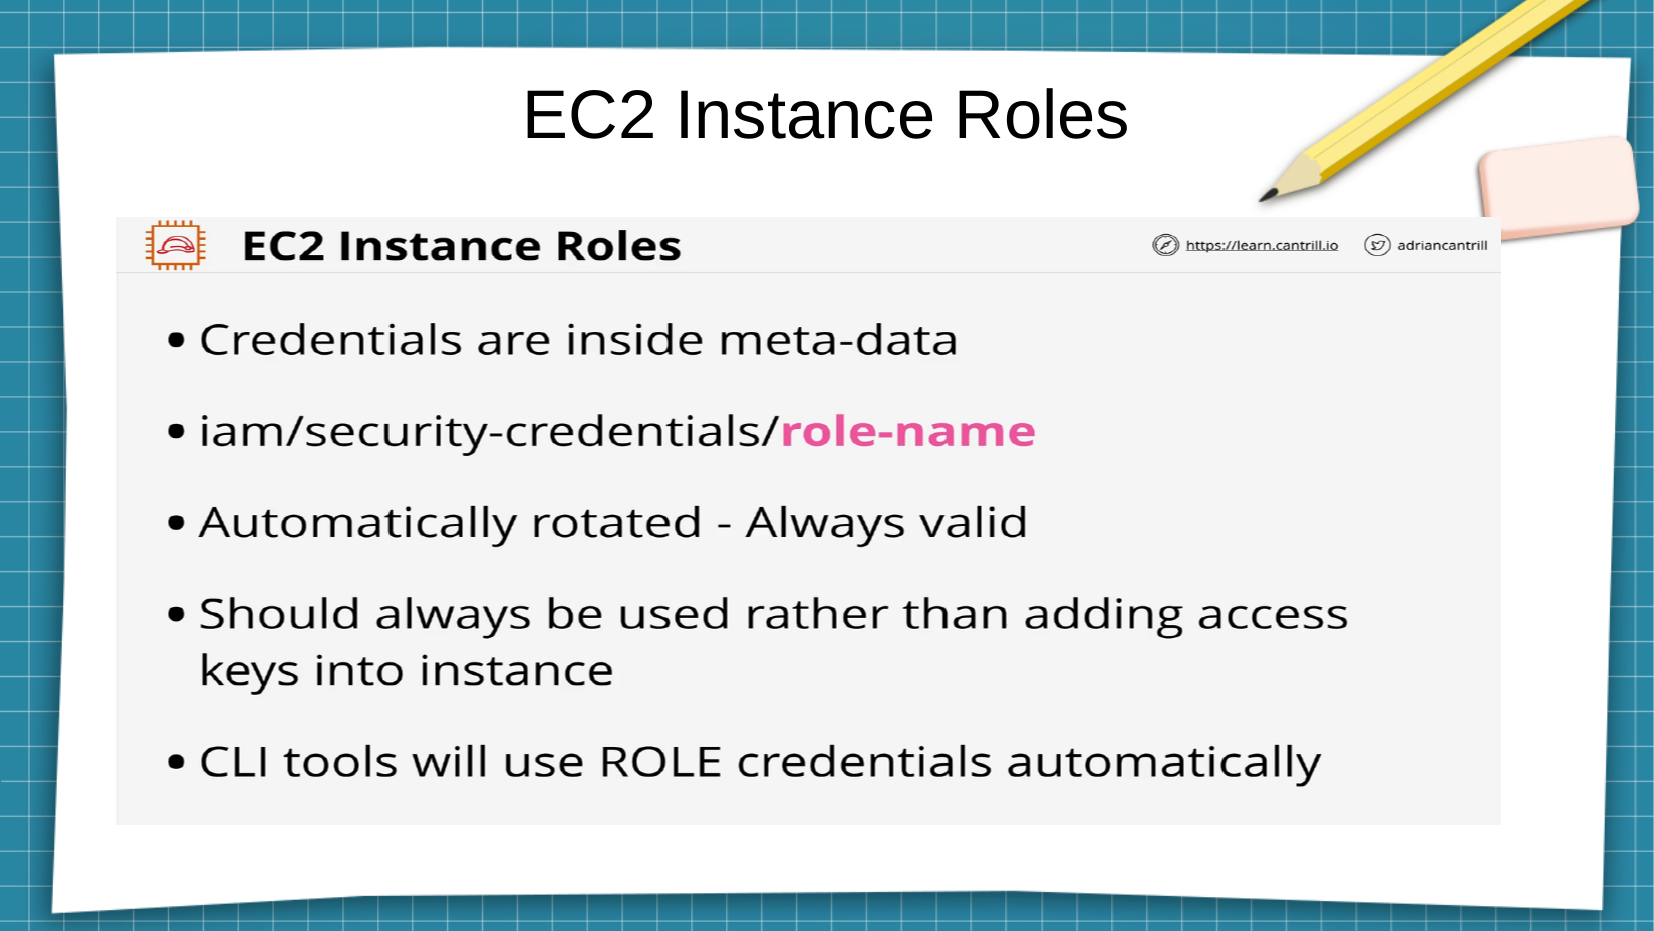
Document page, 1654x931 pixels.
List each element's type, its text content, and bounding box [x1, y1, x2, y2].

picture [0, 0, 1654, 931]
title EC2 Instance Roles [82, 37, 1571, 193]
